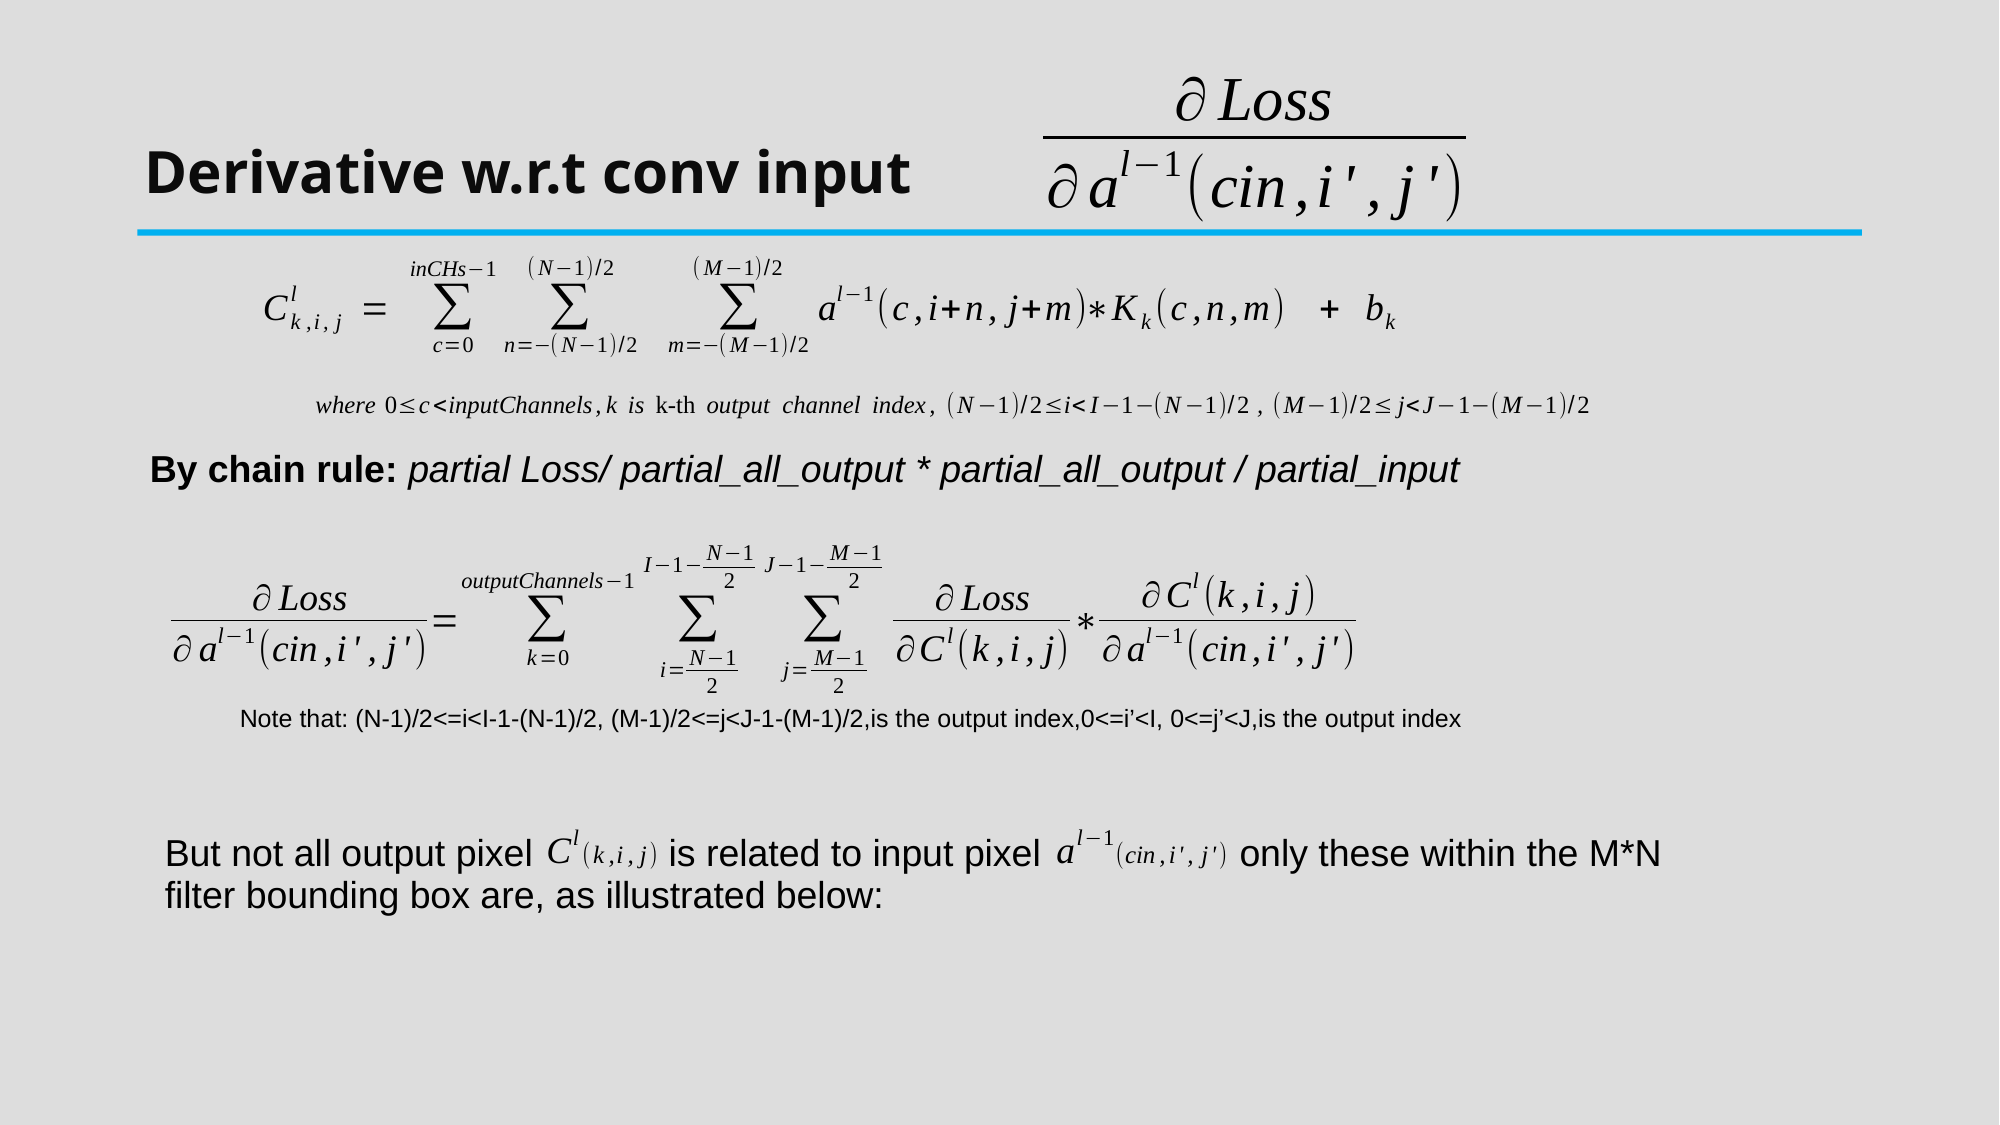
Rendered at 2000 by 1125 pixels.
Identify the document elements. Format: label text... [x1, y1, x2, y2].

text_box But not all output pixel is related to input pixel only these within the M*N filter bounding box are, as illustrated below: [150, 825, 1726, 924]
chart [1033, 64, 1475, 108]
title Derivative w.r.t conv input [137, 108, 1862, 233]
text_box Note that: (N-1)/2<=i<I-1-(N-1)/2, (M-1)/2<=j<J-1-(M-1)/2,is the output index,0<=i’<I, 0<=j’<J,is the output index [225, 697, 1561, 741]
chart [1050, 825, 1234, 872]
chart [540, 825, 664, 872]
chart [150, 254, 1596, 421]
text_box By chain rule: partial Loss/ partial_all_output * partial_all_output / partial_input [135, 441, 1711, 540]
chart [162, 540, 1364, 698]
